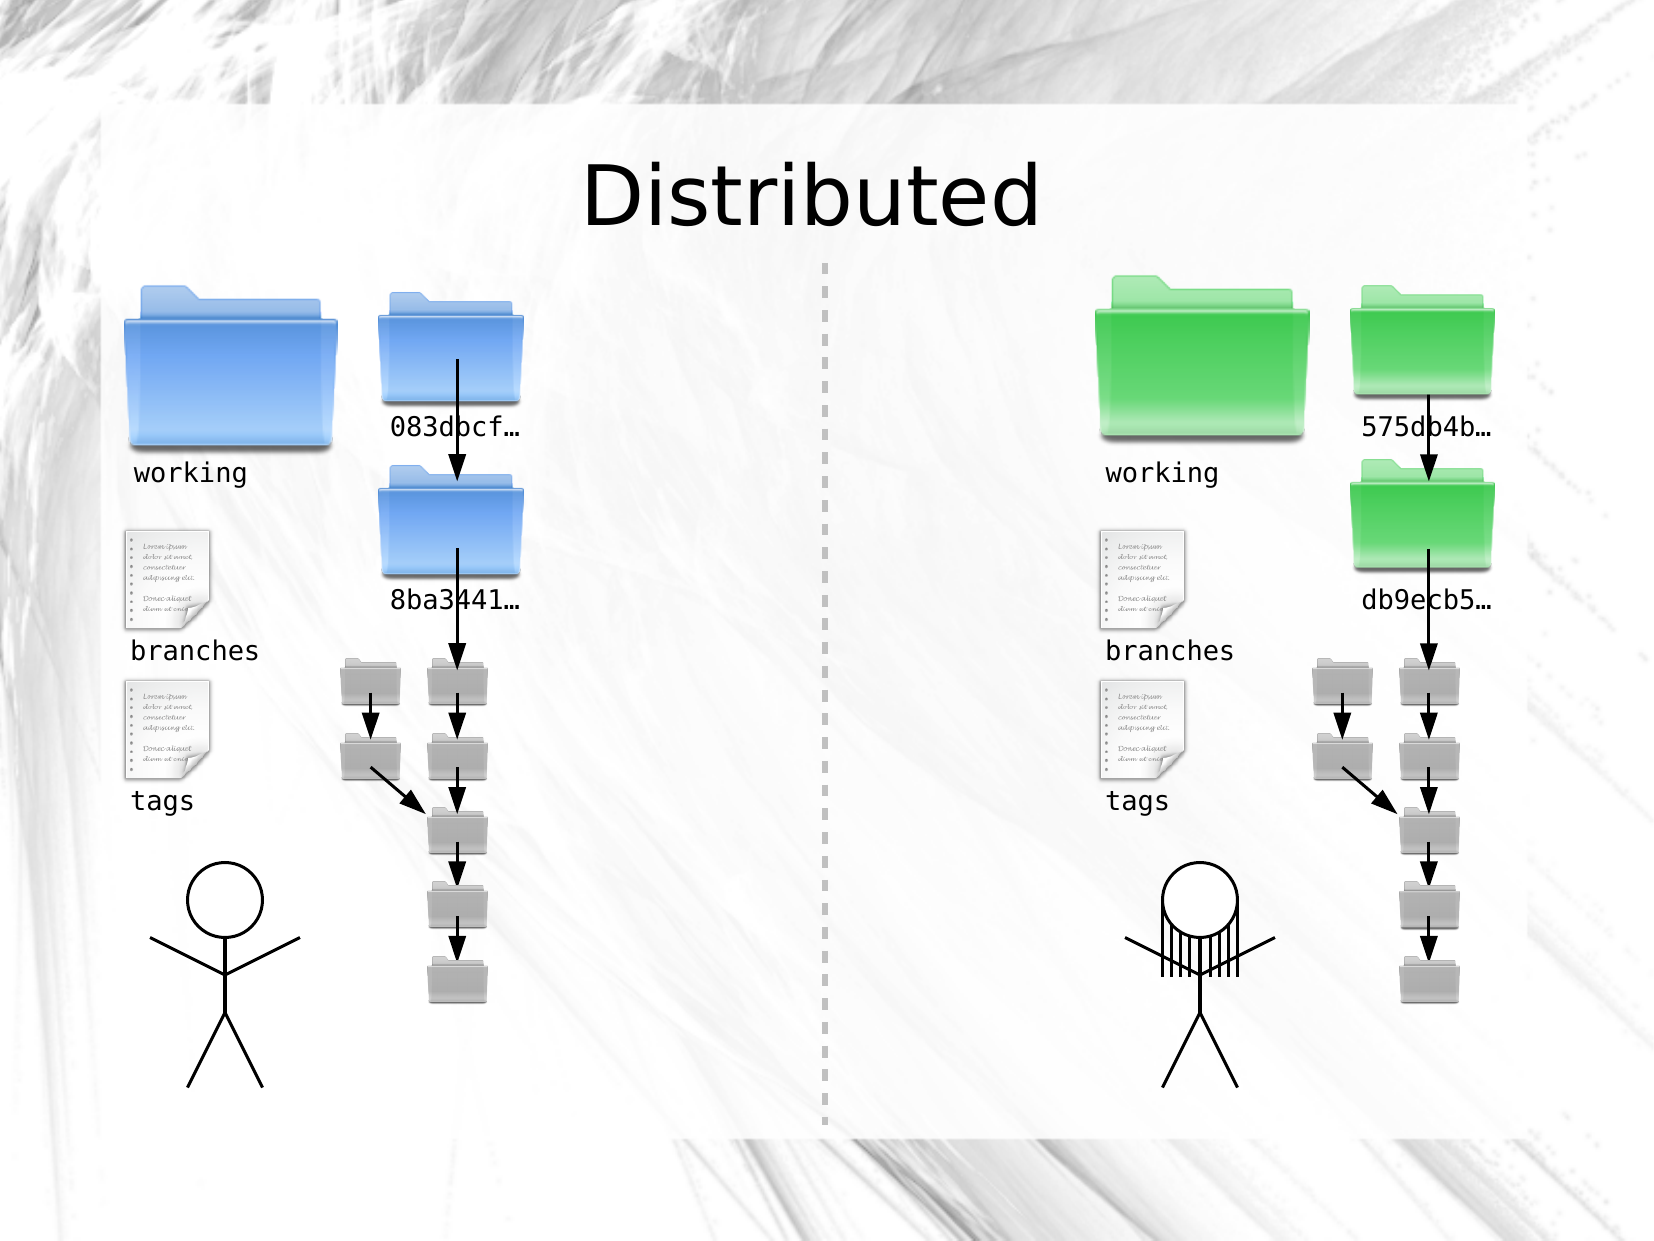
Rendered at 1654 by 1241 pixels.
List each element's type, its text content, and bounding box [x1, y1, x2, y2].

text_box 083dbcf… [459, 403, 535, 451]
text_box branches [1090, 627, 1251, 676]
text_box working [119, 450, 263, 497]
text_box 575db4b… [1430, 403, 1507, 451]
text_box 083dbcf… [375, 403, 456, 451]
text_box working [1090, 450, 1235, 497]
text_box db9ecb5… [1346, 577, 1427, 624]
text_box tags [1090, 777, 1248, 826]
text_box branches [115, 627, 276, 676]
text_box 575db4b… [1346, 403, 1427, 451]
title Distributed [118, 112, 1506, 281]
text_box 8ba3441… [375, 577, 456, 624]
text_box 8ba3441… [459, 577, 535, 624]
picture [0, 0, 1654, 1241]
text_box [1162, 862, 1238, 938]
text_box db9ecb5… [1430, 577, 1507, 624]
text_box tags [115, 777, 273, 826]
